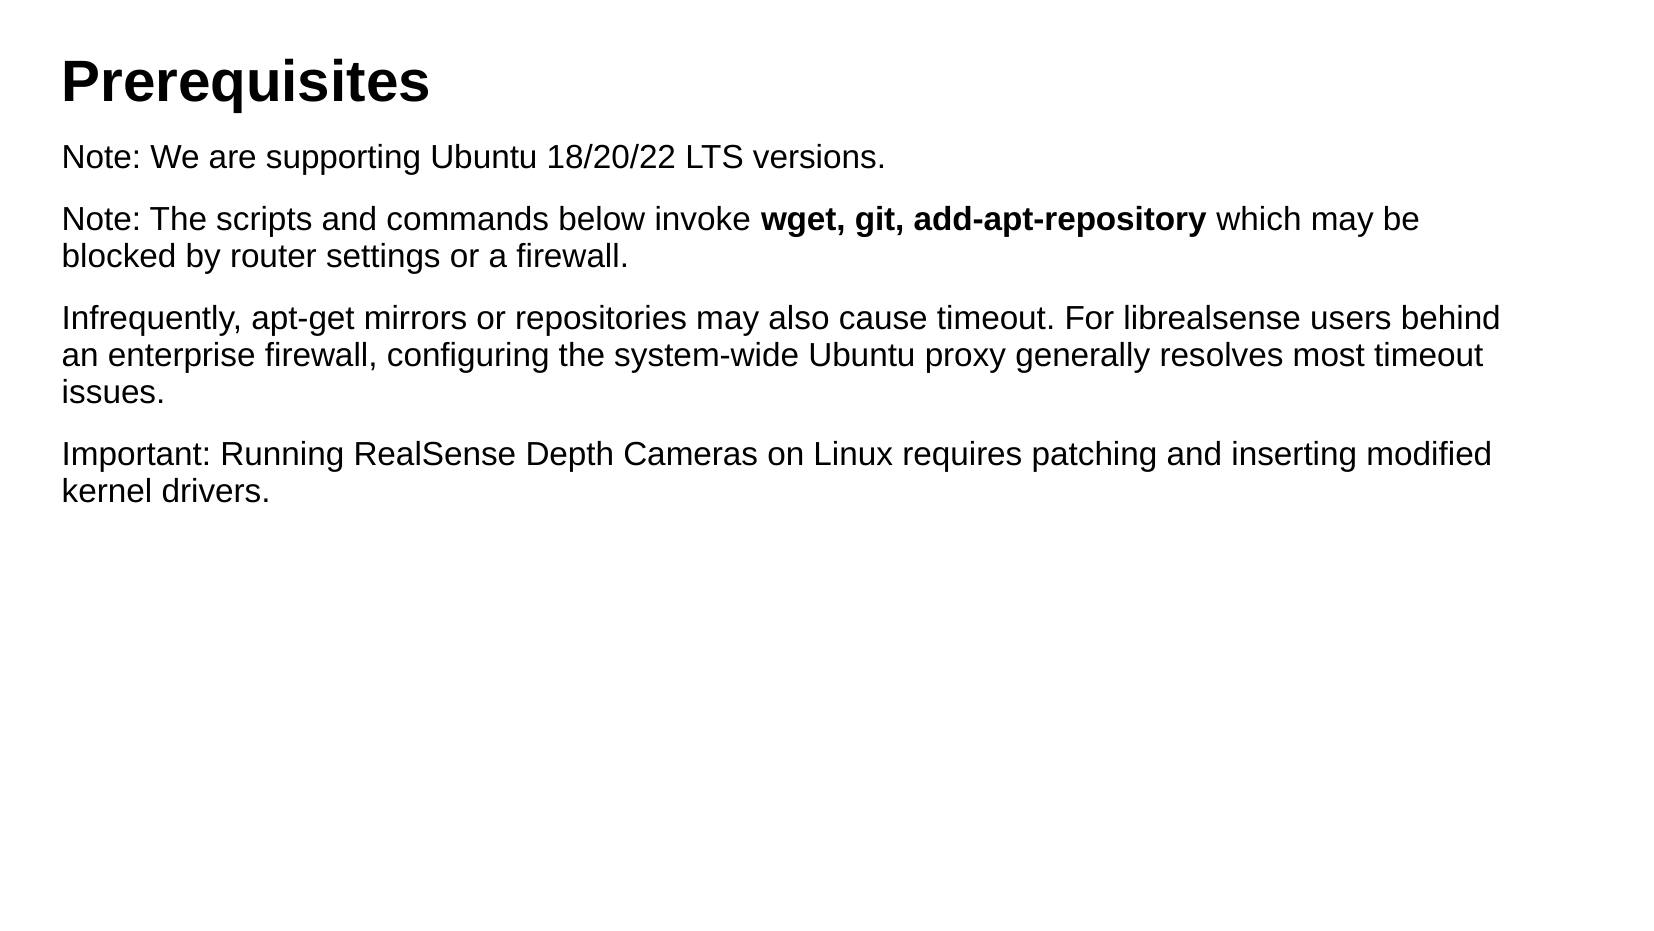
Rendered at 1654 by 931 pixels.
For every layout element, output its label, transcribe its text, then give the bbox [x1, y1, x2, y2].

text_box Prerequisites Note: We are supporting Ubuntu 18/20/22 LTS versions. Note: The scripts and commands below invoke wget, git, add-apt-repository which may be blocked by router settings or a firewall. Infrequently, apt-get mirrors or repositories may also cause timeout. For librealsense users behind an enterprise firewall, configuring the system-wide Ubuntu proxy generally resolves most timeout issues. Important: Running RealSense Depth Cameras on Linux requires patching and inserting modified kernel drivers. [46, 41, 1550, 808]
